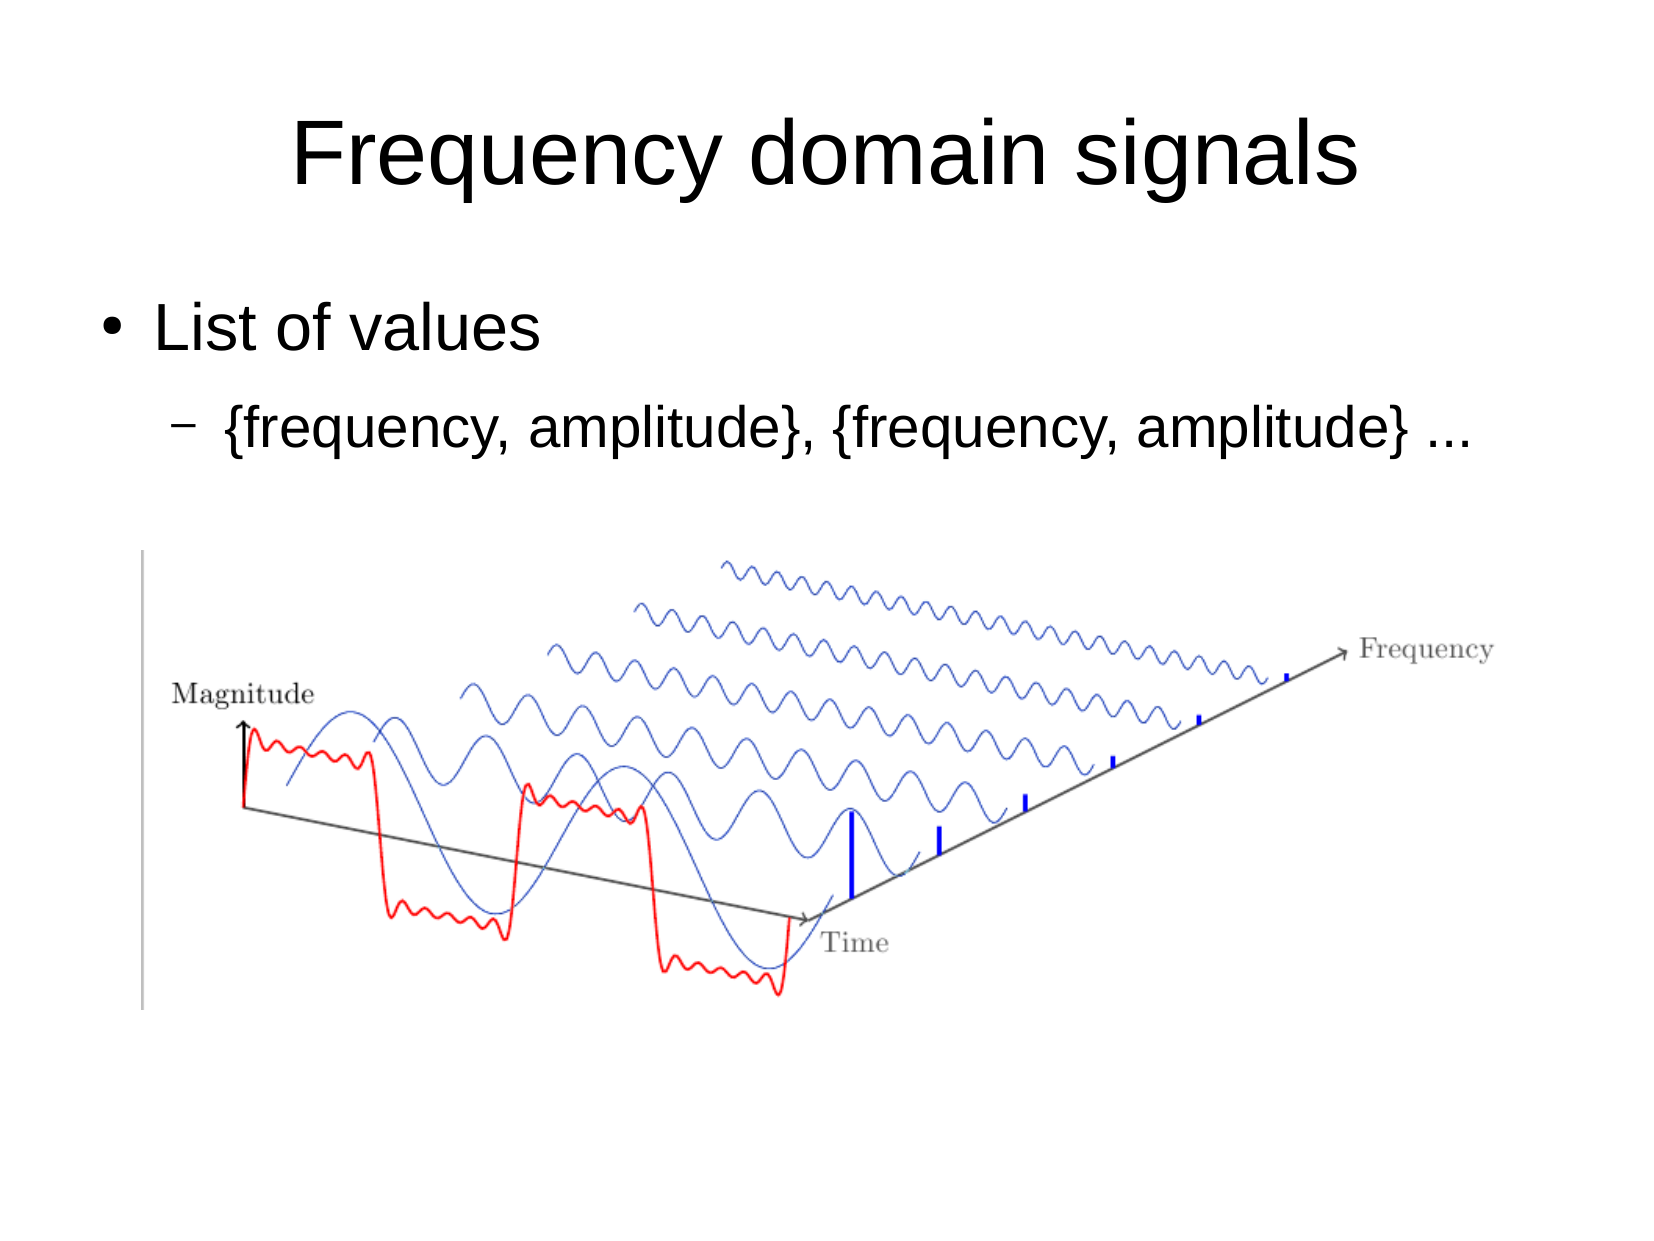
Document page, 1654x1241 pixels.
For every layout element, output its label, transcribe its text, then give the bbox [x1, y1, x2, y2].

picture [141, 550, 1516, 1010]
list List of values {frequency, amplitude}, {frequency, amplitude} ... [82, 290, 1571, 1010]
title Frequency domain signals [82, 49, 1571, 257]
